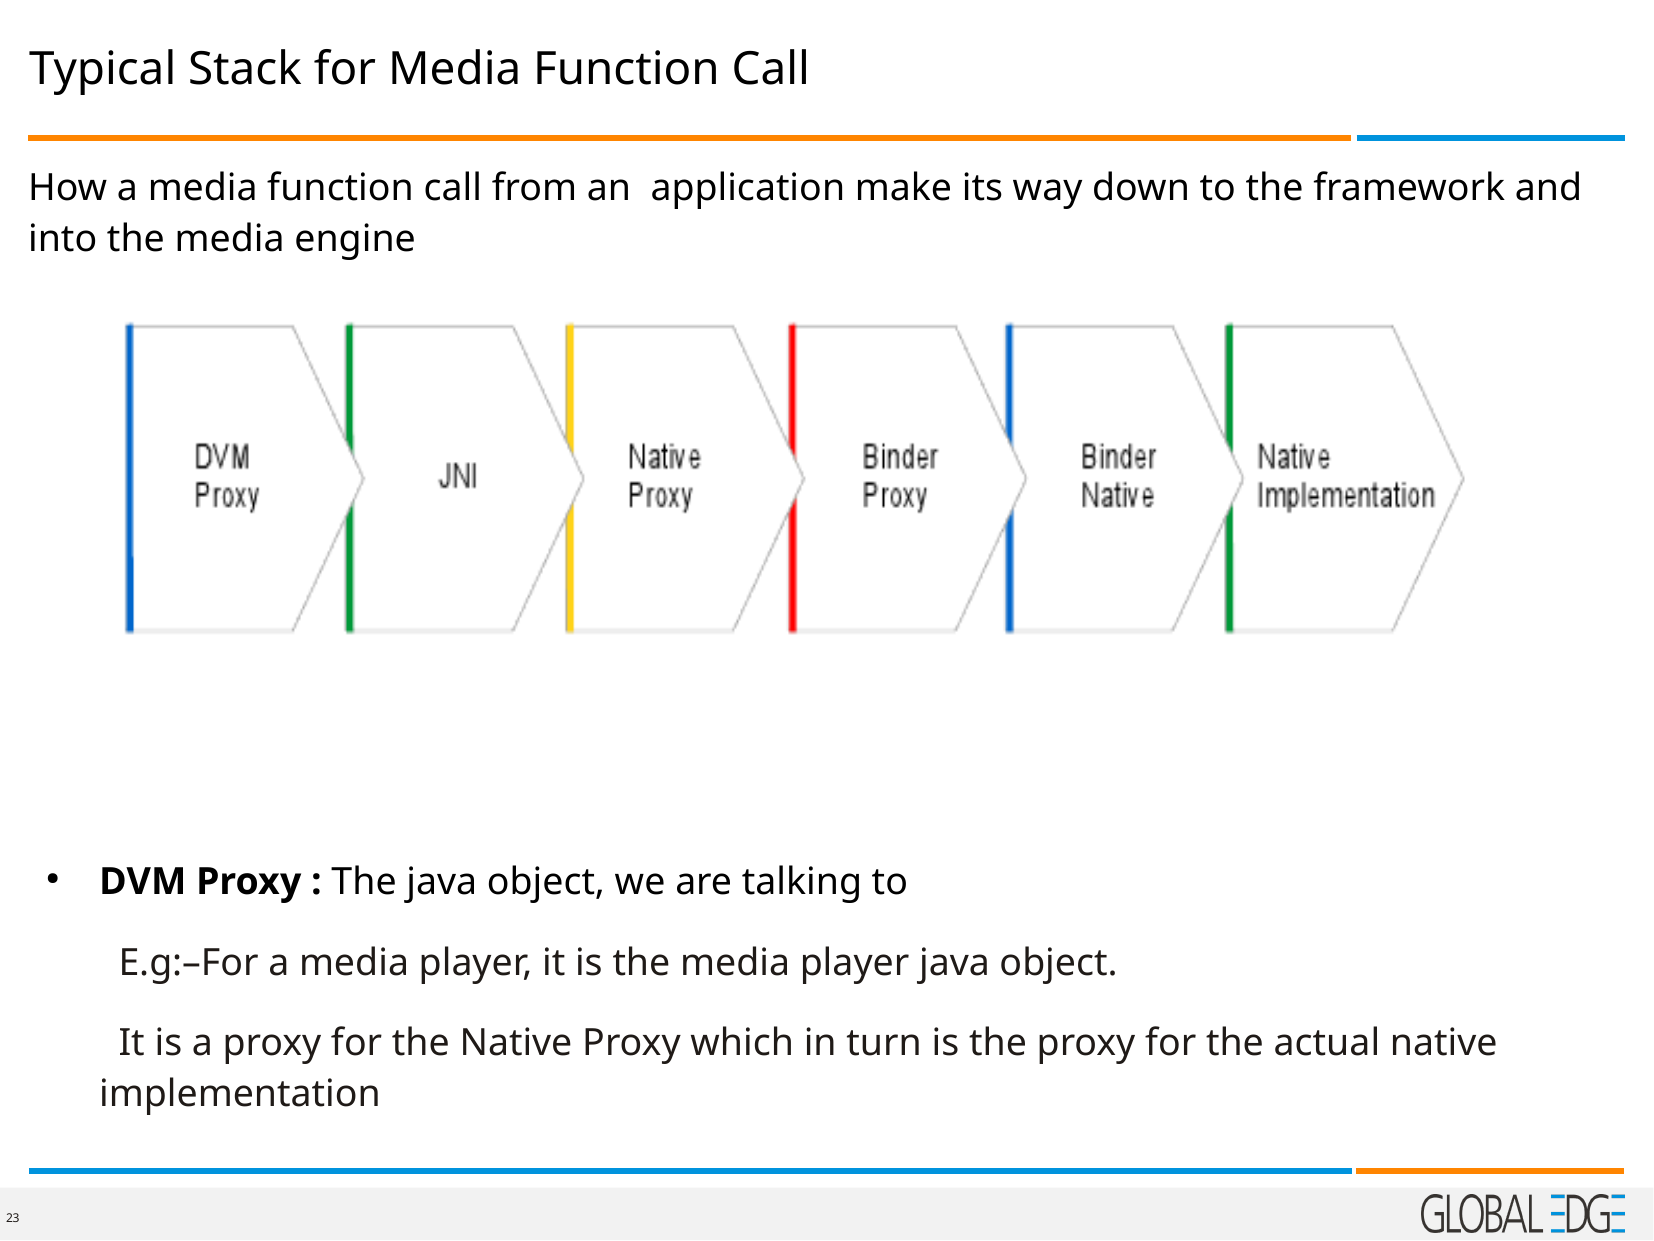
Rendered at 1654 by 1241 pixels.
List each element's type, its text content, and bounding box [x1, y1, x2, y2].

picture [1421, 1194, 1625, 1233]
list How a media function call from an application make its way down to the framework and into the media engine DVM Proxy : The java object, we are talking to E.g:–For a media player, it is the media player java object. It is a proxy for the Native Proxy which in turn is the proxy for the actual native implementation [28, 160, 1625, 1153]
title Typical Stack for Media Function Call [17, 18, 1499, 115]
picture [107, 271, 1490, 698]
